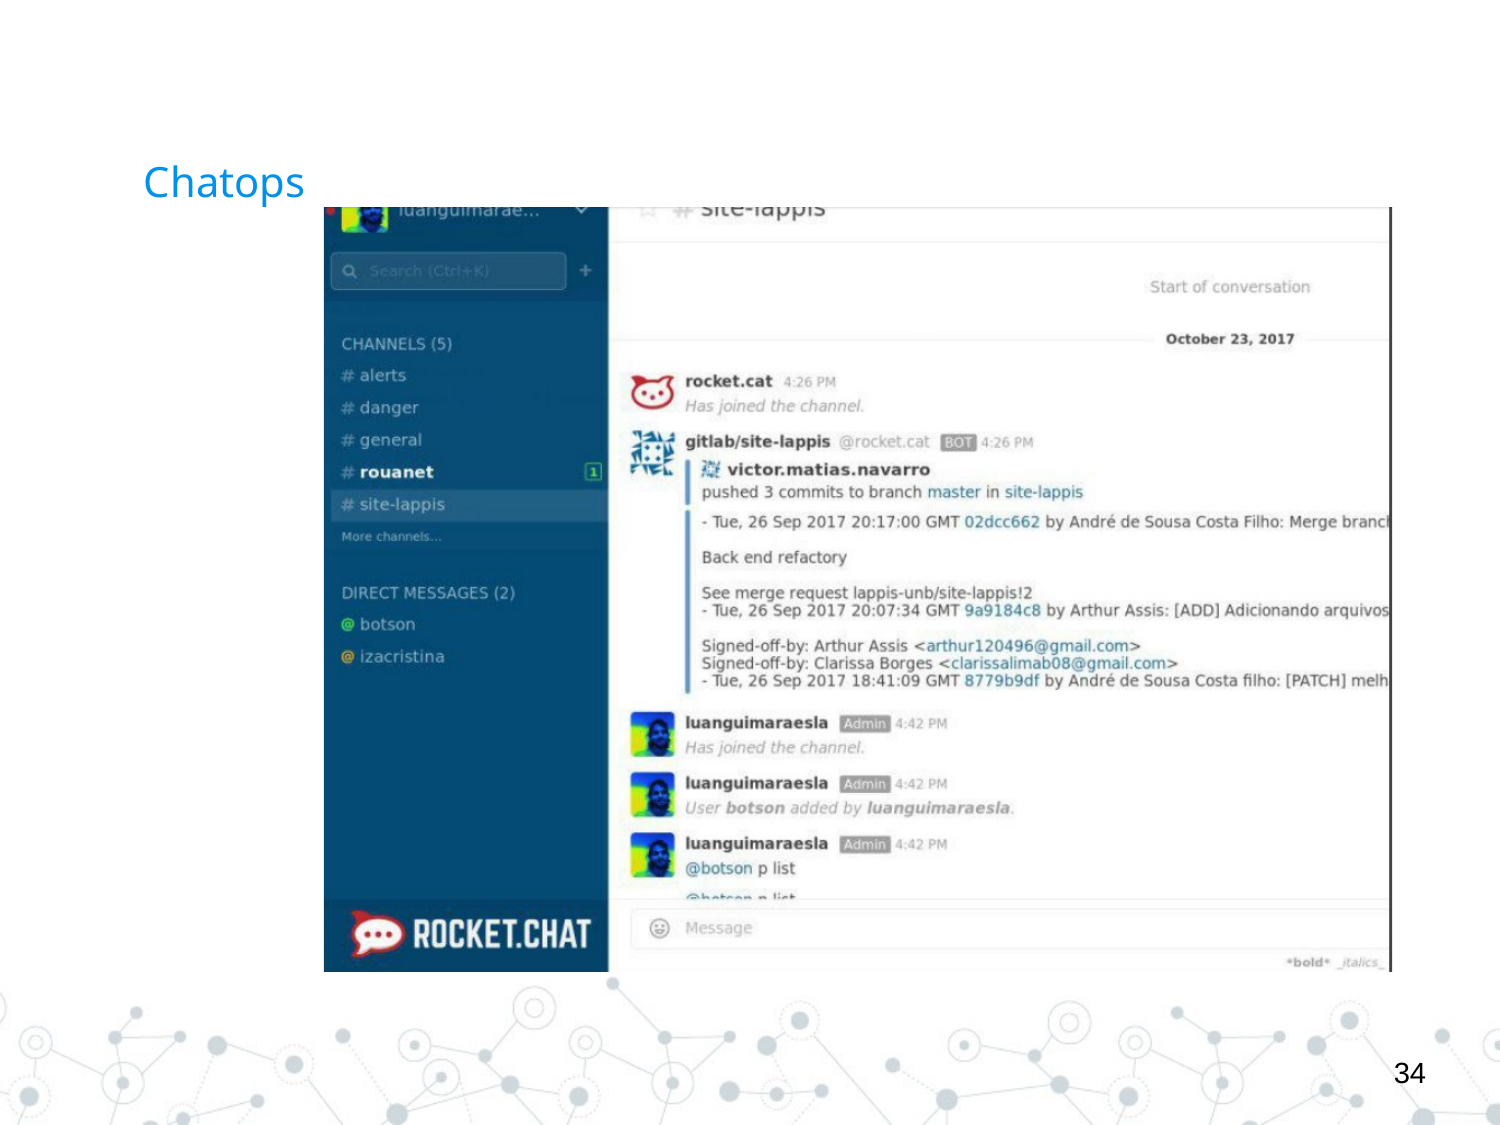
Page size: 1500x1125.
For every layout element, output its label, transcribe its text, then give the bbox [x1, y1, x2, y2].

title Chatops [128, 67, 1372, 222]
slide_number <number> [1378, 1038, 1469, 1125]
picture [0, 0, 1500, 1125]
